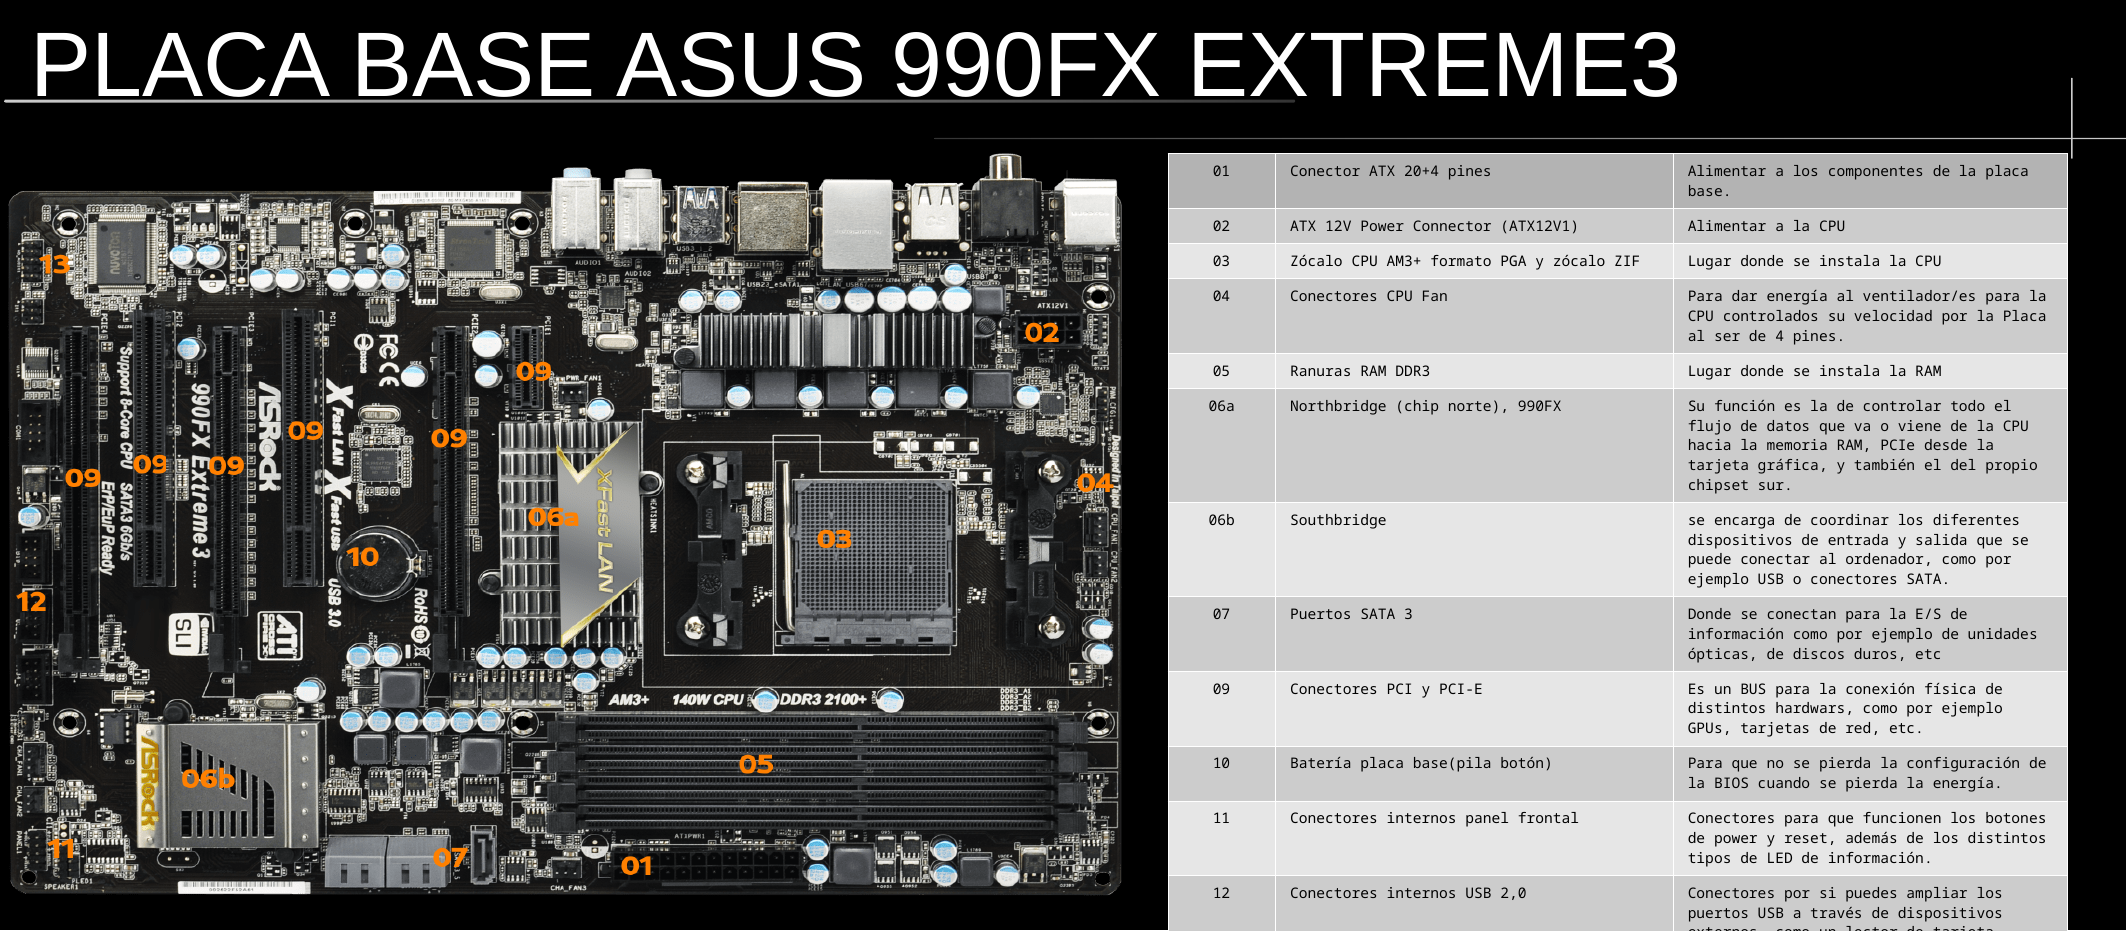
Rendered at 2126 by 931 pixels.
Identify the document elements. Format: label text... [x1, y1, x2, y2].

table_cell Para dar energía al ventilador/es para la CPU controlados su velocidad por la Placa al ser de 4 pines. [1674, 279, 2067, 353]
table_cell Ranuras RAM DDR3 [1276, 354, 1673, 388]
table_cell Zócalo CPU AM3+ formato PGA y zócalo ZIF [1276, 244, 1673, 278]
table_cell 02 [1169, 209, 1275, 243]
table_cell Es un BUS para la conexión física de distintos hardwars, como por ejemplo GPUs, tarjetas de red, etc. [1674, 672, 2067, 746]
table_cell Conectores CPU Fan [1276, 279, 1673, 353]
table_cell Su función es la de controlar todo el flujo de datos que va o viene de la CPU hacia la memoria RAM, PCIe desde la tarjeta gráfica, y también el del propio chipset sur. [1674, 389, 2067, 502]
title PLACA BASE ASUS 990FX EXTREME3 [30, 0, 2043, 272]
table_cell Batería placa base(pila botón) [1276, 747, 1673, 801]
table_cell Conectores por si puedes ampliar los puertos USB a través de dispositivos externos, como un lector de tarjeta. [1674, 876, 2067, 931]
table_cell 09 [1169, 672, 1275, 746]
table_cell 07 [1169, 597, 1275, 671]
table_cell Conectores para que funcionen los botones de power y reset, además de los distintos tipos de LED de información. [1674, 802, 2067, 875]
table_cell ATX 12V Power Connector (ATX12V1) [1276, 209, 1673, 243]
table_cell 05 [1169, 354, 1275, 388]
table_cell 04 [1169, 279, 1275, 353]
table_cell 06b [1169, 503, 1275, 596]
table_cell 11 [1169, 802, 1275, 875]
table_cell 06a [1169, 389, 1275, 502]
table_cell Alimentar a la CPU [1674, 209, 2067, 243]
table_cell Northbridge (chip norte), 990FX [1276, 389, 1673, 502]
table_cell 10 [1169, 747, 1275, 801]
table_cell Southbridge [1276, 503, 1673, 596]
table_cell Donde se conectan para la E/S de información como por ejemplo de unidades ópticas, de discos duros, etc [1674, 597, 2067, 671]
table_cell Lugar donde se instala la RAM [1674, 354, 2067, 388]
table_cell Para que no se pierda la configuración de la BIOS cuando se pierda la energía. [1674, 747, 2067, 801]
table_header 01 [1169, 154, 1275, 208]
table_cell Conectores PCI y PCI-E [1276, 672, 1673, 746]
table_cell se encarga de coordinar los diferentes dispositivos de entrada y salida que se puede conectar al ordenador, como por ejemplo USB o conectores SATA. [1674, 503, 2067, 596]
table_header Conector ATX 20+4 pines [1276, 154, 1673, 208]
table_header Alimentar a los componentes de la placa base. [1674, 154, 2067, 208]
table_cell Puertos SATA 3 [1276, 597, 1673, 671]
table_cell Lugar donde se instala la CPU [1674, 244, 2067, 278]
table_cell Conectores internos panel frontal [1276, 802, 1673, 875]
table_cell Conectores internos USB 2,0 [1276, 876, 1673, 931]
picture [5, 117, 1123, 931]
table_cell 12 [1169, 876, 1275, 931]
table_cell 03 [1169, 244, 1275, 278]
